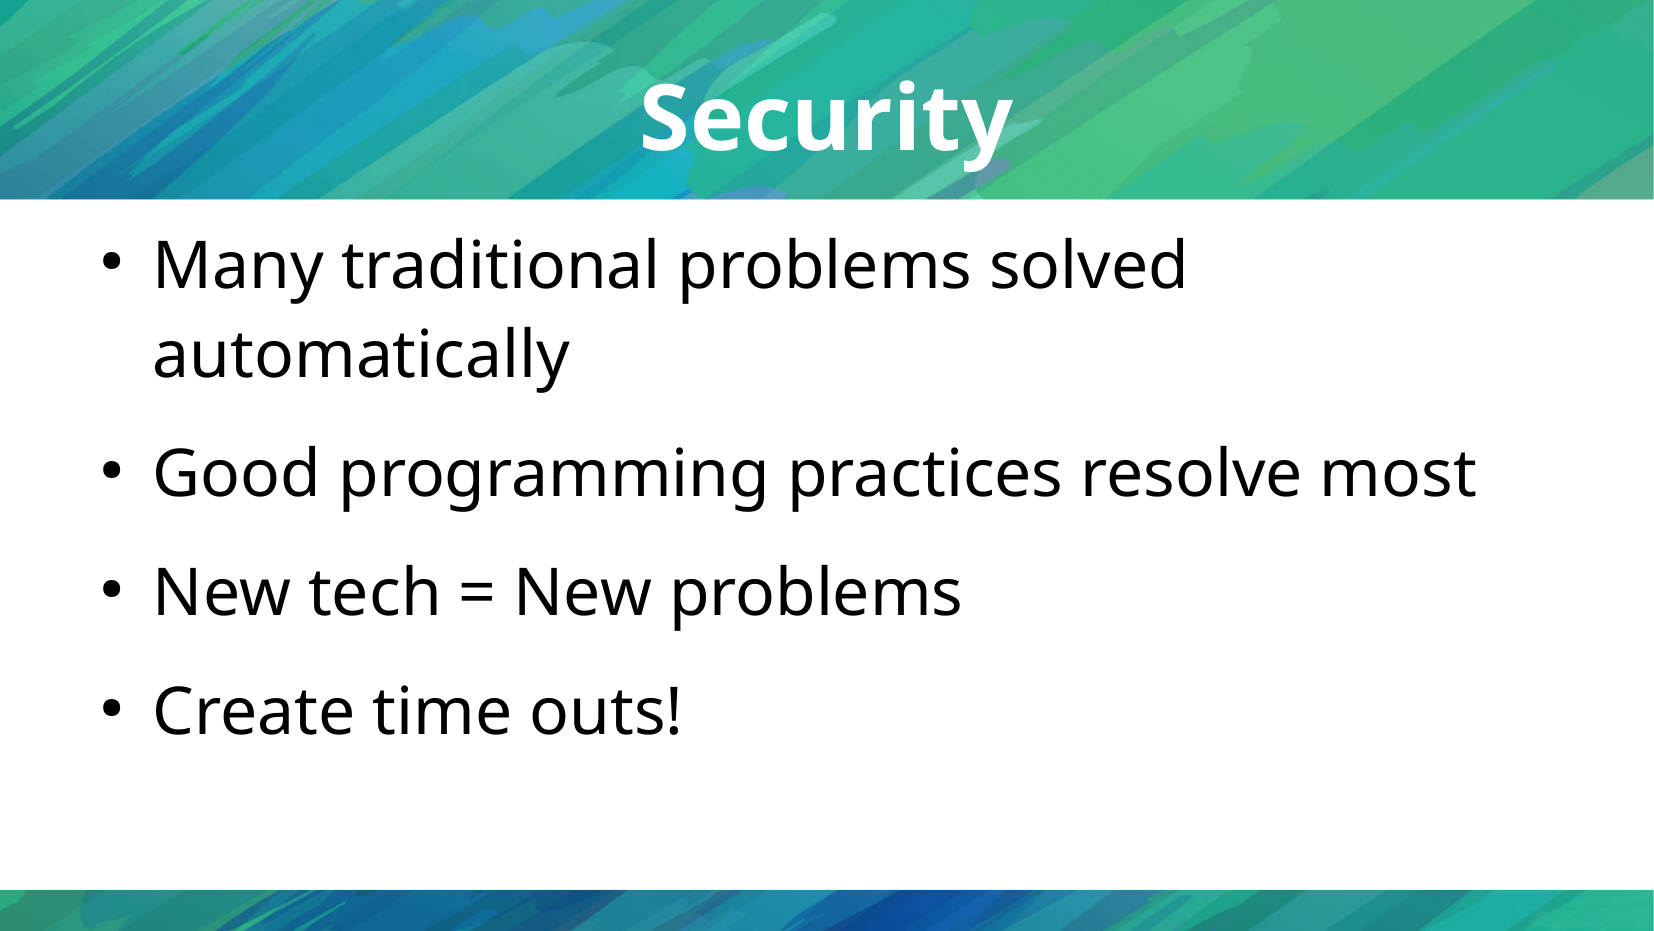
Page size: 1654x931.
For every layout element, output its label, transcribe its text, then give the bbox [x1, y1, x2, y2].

list Many traditional problems solved automatically Good programming practices resolve most New tech = New problems Create time outs! [82, 217, 1571, 758]
picture [0, 0, 1654, 931]
title Security [82, 37, 1571, 193]
